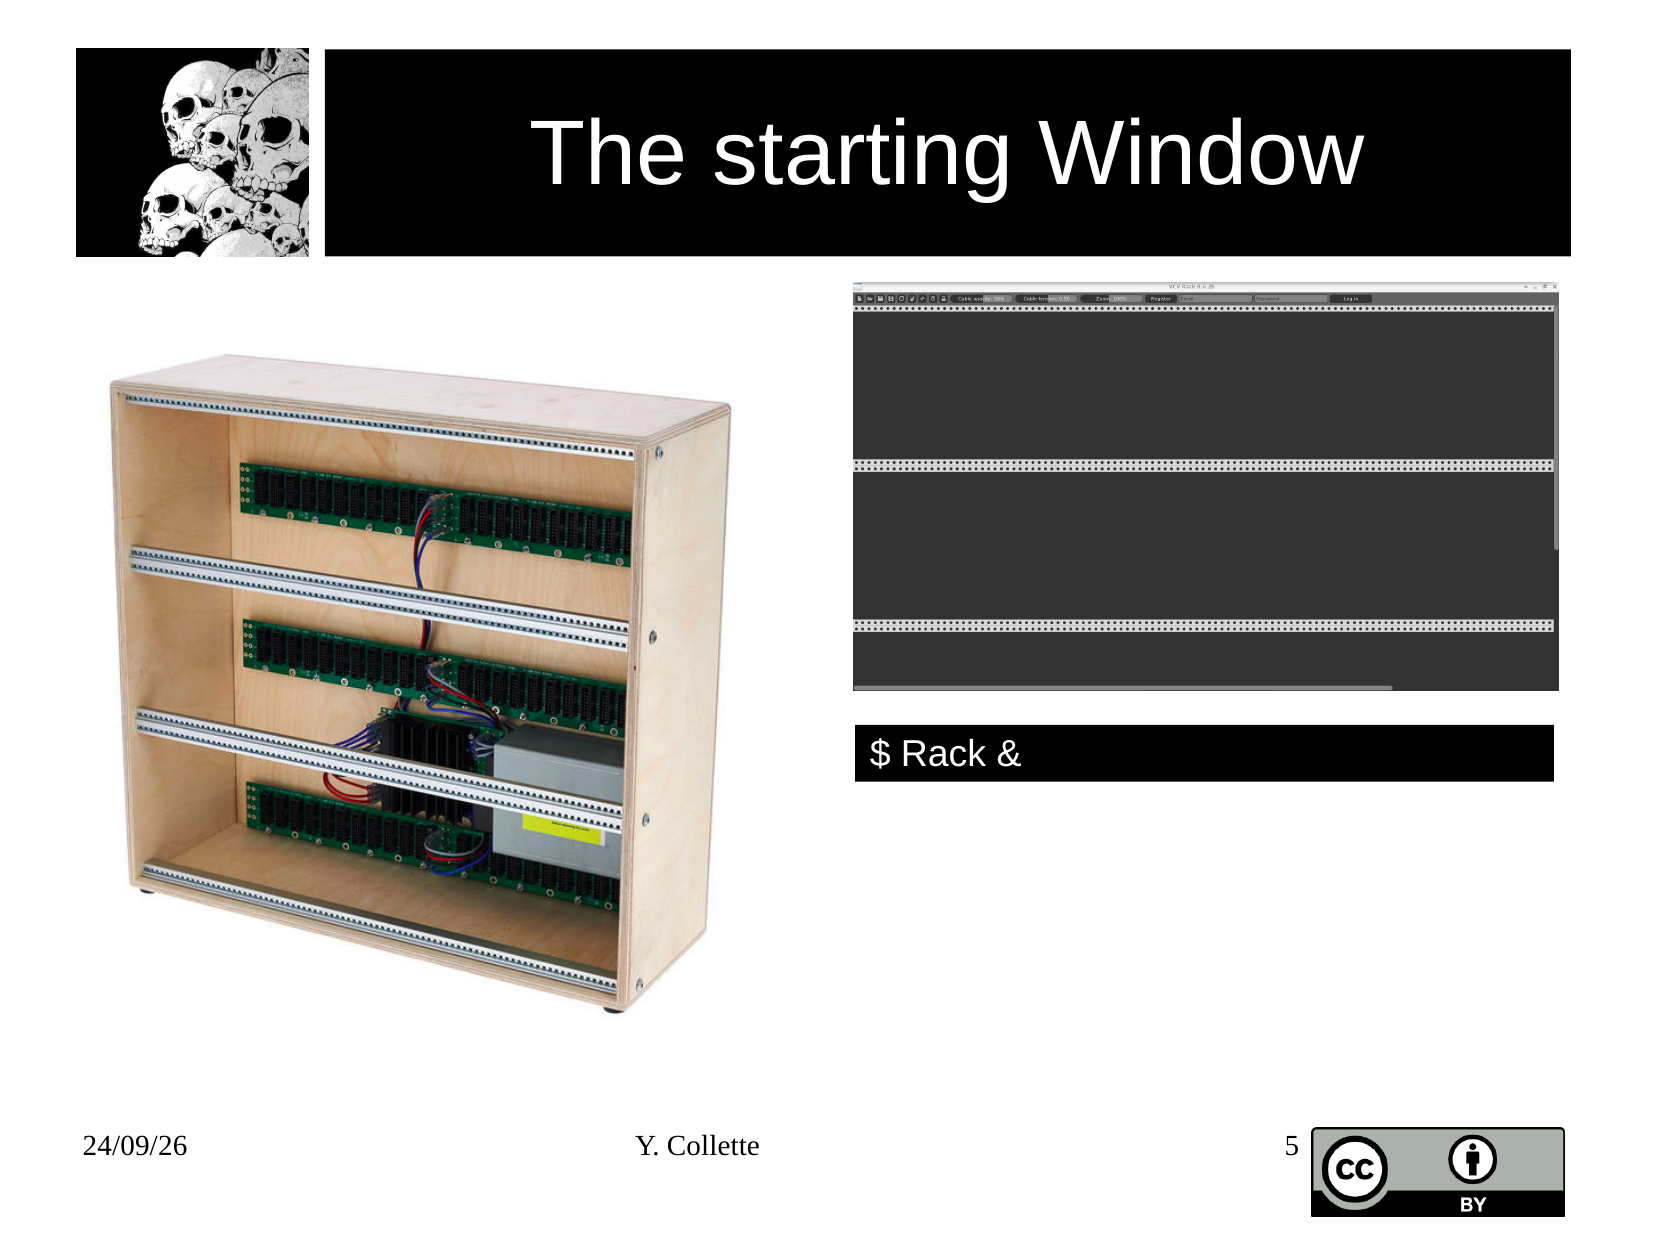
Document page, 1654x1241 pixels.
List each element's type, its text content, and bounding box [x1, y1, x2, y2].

picture [853, 282, 1559, 691]
title The starting Window [324, 49, 1571, 257]
text_box $ Rack & [855, 724, 1554, 782]
picture [76, 48, 309, 257]
picture [1311, 1127, 1565, 1217]
picture [87, 345, 749, 1030]
